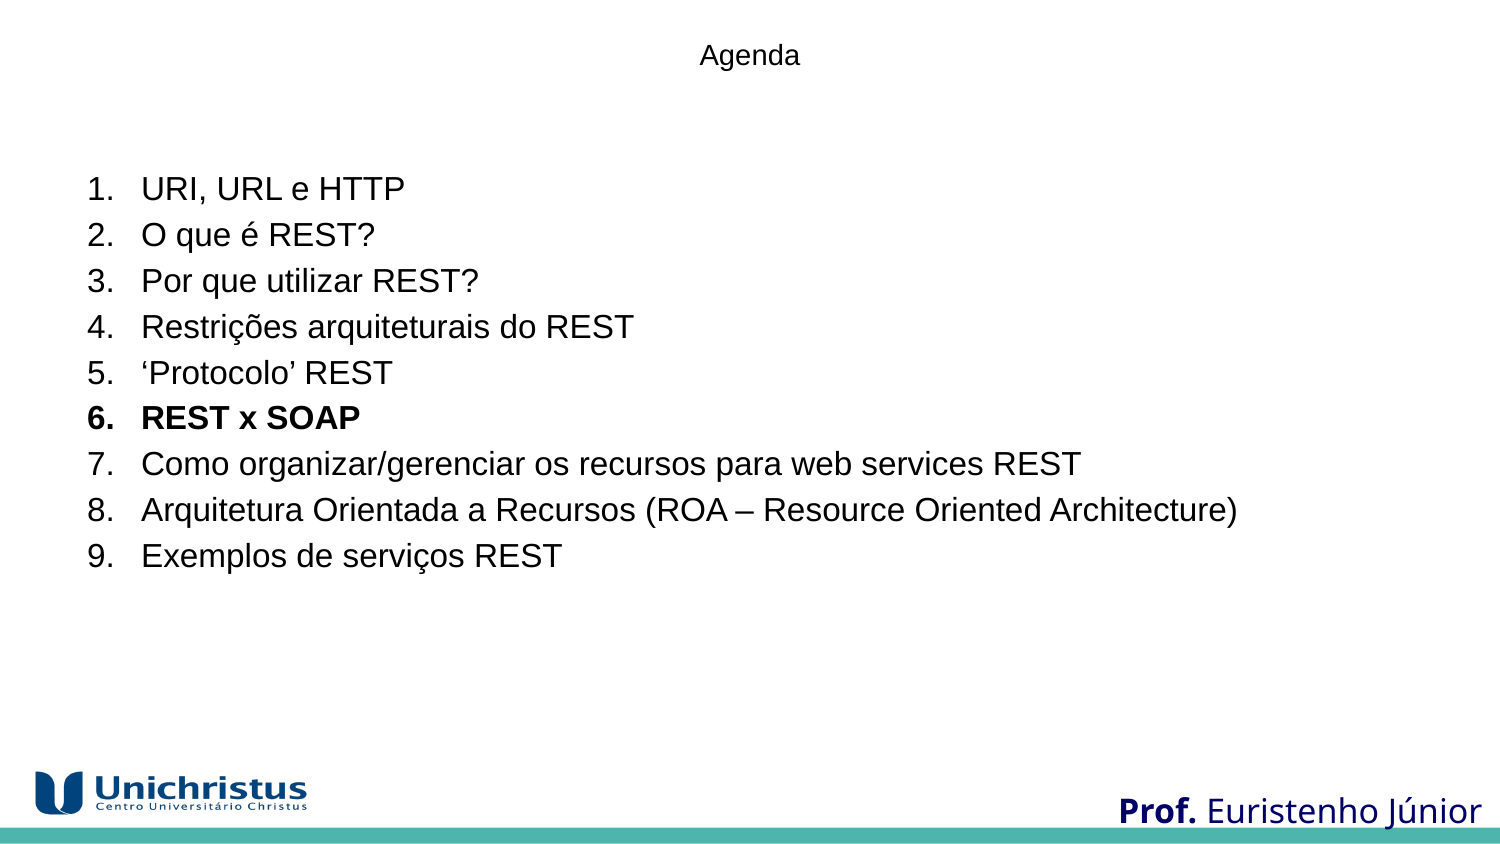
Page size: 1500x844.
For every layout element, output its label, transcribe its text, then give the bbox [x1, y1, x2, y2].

picture [31, 769, 311, 816]
title Agenda [51, 20, 1449, 137]
text_box Prof. Euristenho Júnior [1103, 779, 1500, 835]
list URI, URL e HTTP O que é REST? Por que utilizar REST? Restrições arquiteturais do REST ‘Protocolo’ REST REST x SOAP Como organizar/gerenciar os recursos para web services REST Arquitetura Orientada a Recursos (ROA – Resource Oriented Architecture) Exemplos de serviços REST [51, 152, 1449, 750]
